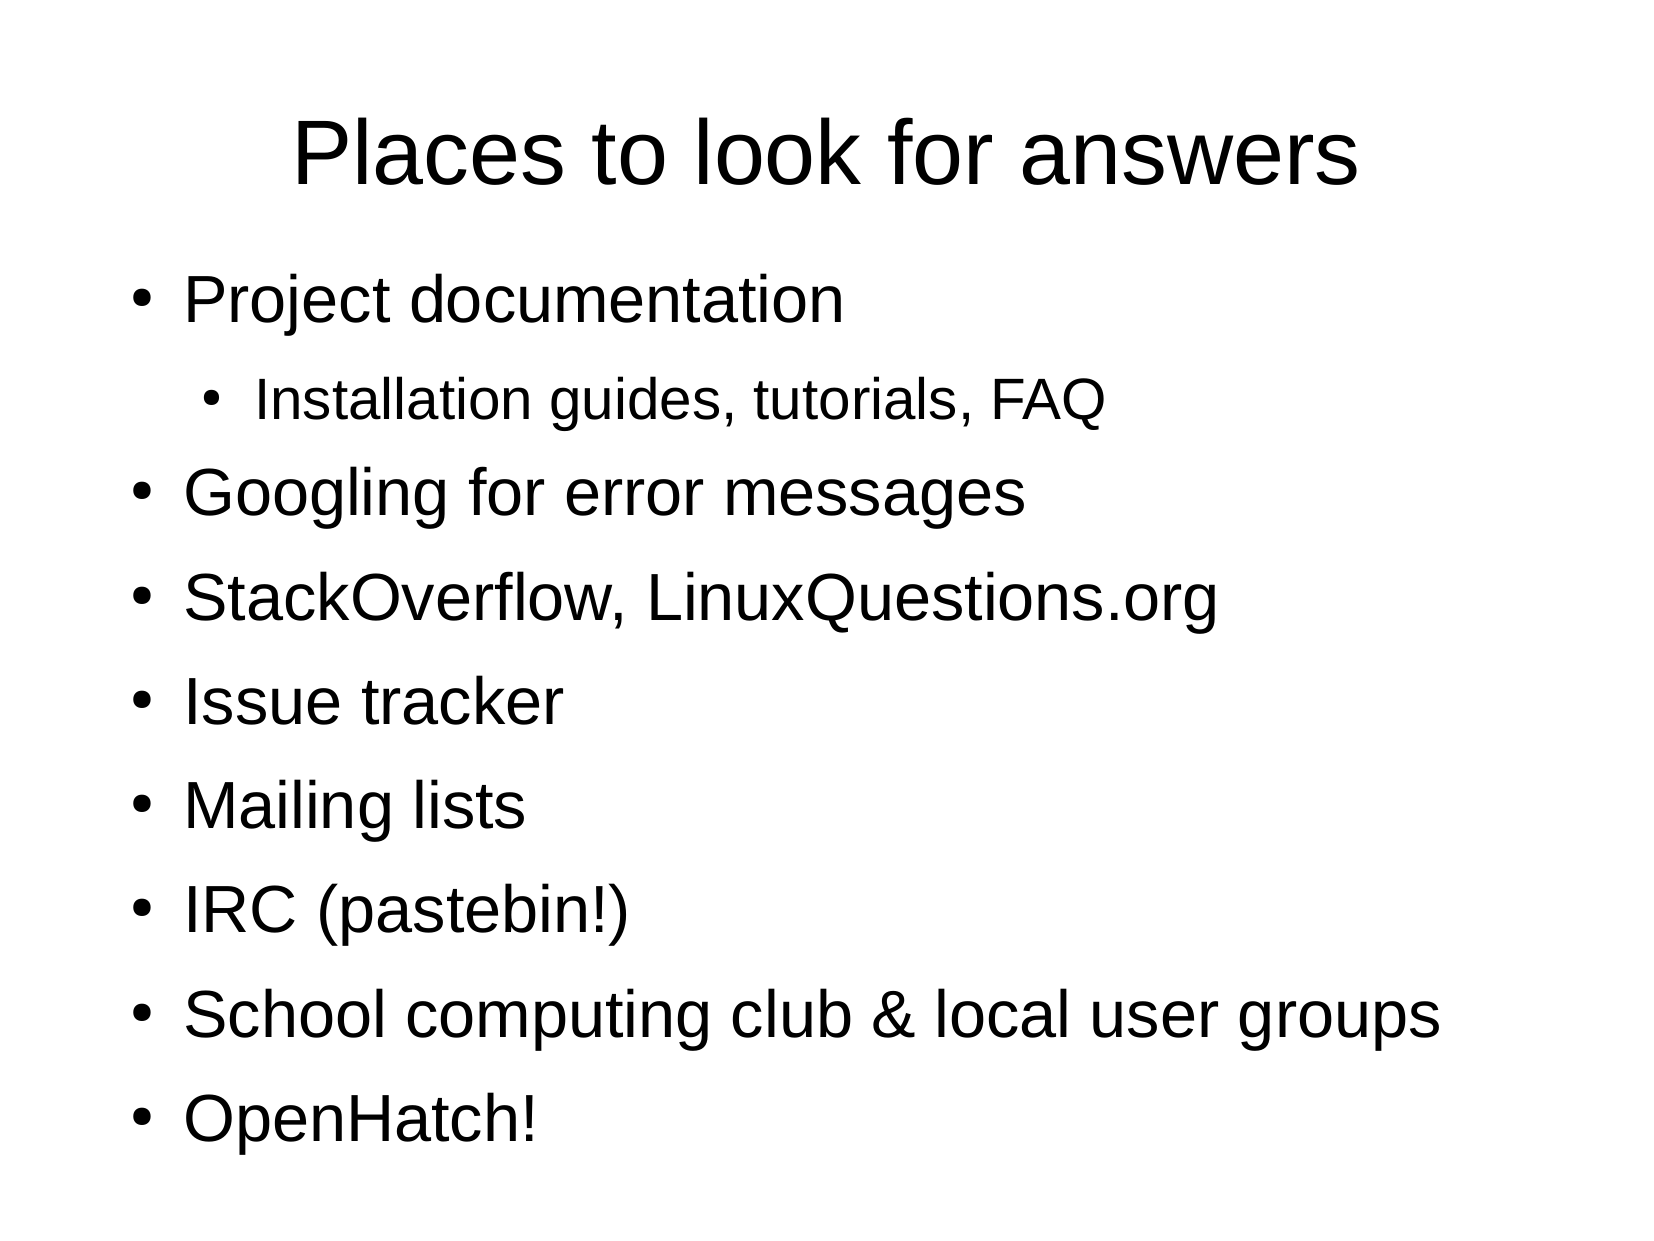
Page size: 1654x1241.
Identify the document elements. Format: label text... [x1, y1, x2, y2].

list Project documentation Installation guides, tutorials, FAQ Googling for error messages StackOverflow, LinuxQuestions.org Issue tracker Mailing lists IRC (pastebin!) School computing club & local user groups OpenHatch! [112, 262, 1601, 1156]
title Places to look for answers [82, 49, 1571, 257]
